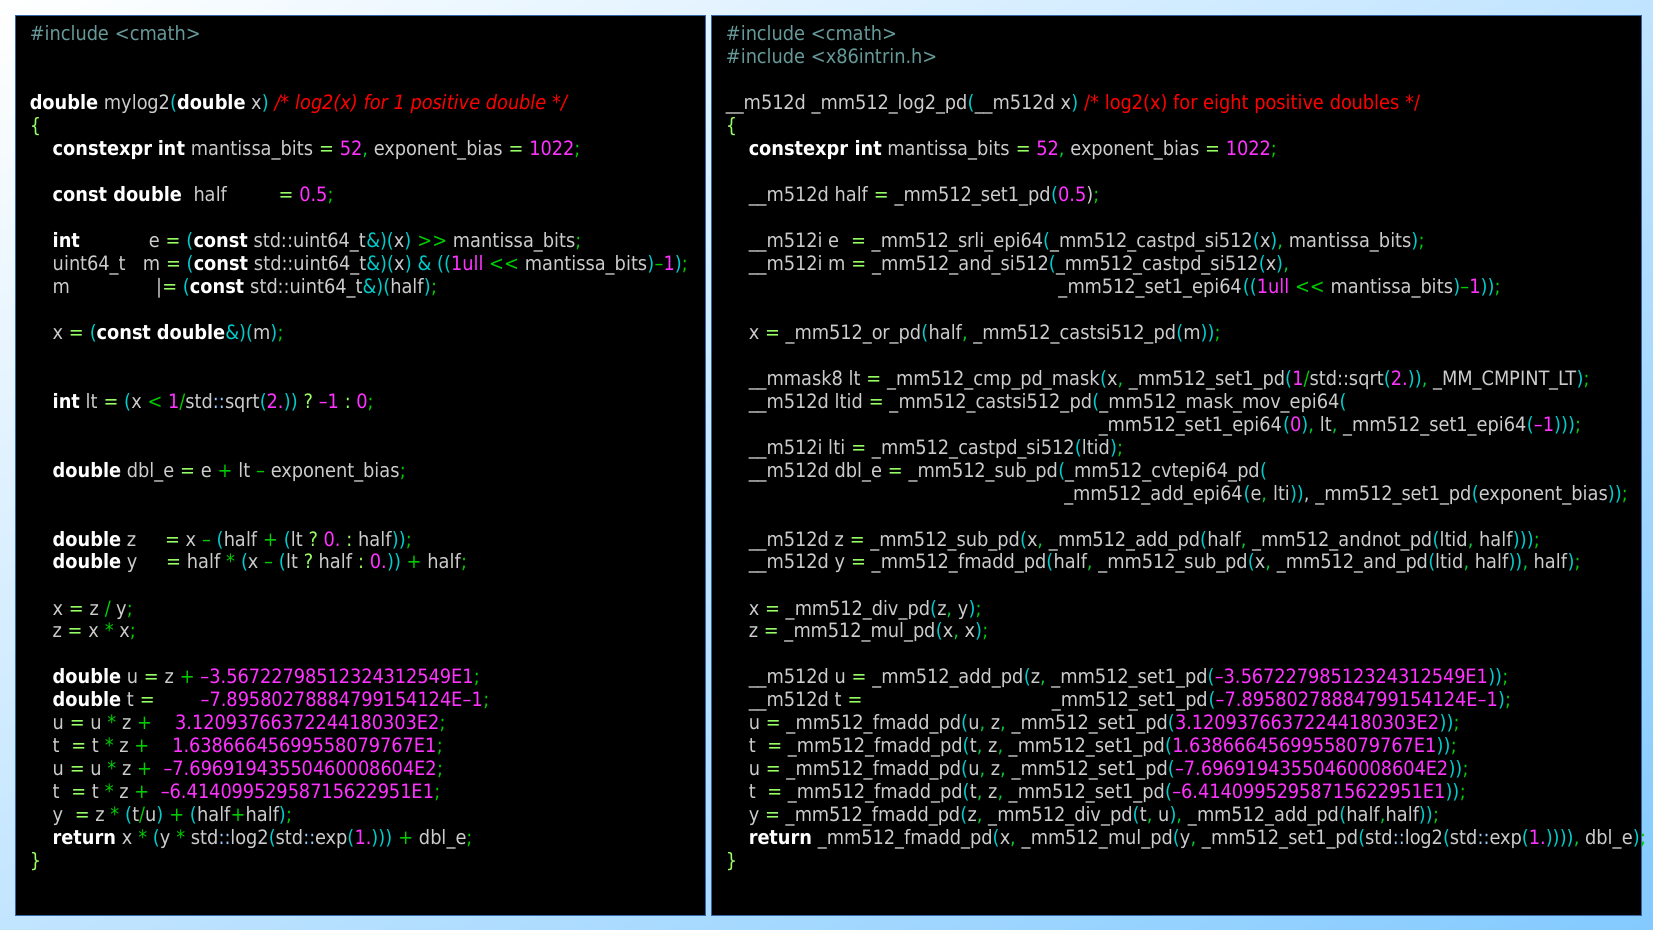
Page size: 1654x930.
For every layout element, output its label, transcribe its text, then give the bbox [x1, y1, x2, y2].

text_box #include <cmath> #include <x86intrin.h> __m512d _mm512_log2_pd(__m512d x) /* log2(x) for eight positive doubles */ { constexpr int mantissa_bits = 52, exponent_bias = 1022; __m512d half = _mm512_set1_pd(0.5); __m512i e = _mm512_srli_epi64(_mm512_castpd_si512(x), mantissa_bits); __m512i m = _mm512_and_si512(_mm512_castpd_si512(x), _mm512_set1_epi64((1ull << mantissa_bits)–1)); x = _mm512_or_pd(half, _mm512_castsi512_pd(m)); __mmask8 lt = _mm512_cmp_pd_mask(x, _mm512_set1_pd(1/std::sqrt(2.)), _MM_CMPINT_LT); __m512d ltid = _mm512_castsi512_pd(_mm512_mask_mov_epi64( _mm512_set1_epi64(0), lt, _mm512_set1_epi64(–1))); __m512i lti = _mm512_castpd_si512(ltid); __m512d dbl_e = _mm512_sub_pd(_mm512_cvtepi64_pd( _mm512_add_epi64(e, lti)), _mm512_set1_pd(exponent_bias)); __m512d z = _mm512_sub_pd(x, _mm512_add_pd(half, _mm512_andnot_pd(ltid, half))); __m512d y = _mm512_fmadd_pd(half, _mm512_sub_pd(x, _mm512_and_pd(ltid, half)), half); x = _mm512_div_pd(z, y); z = _mm512_mul_pd(x, x); __m512d u = _mm512_add_pd(z, _mm512_set1_pd(–3.56722798512324312549E1)); __m512d t = _mm512_set1_pd(–7.89580278884799154124E–1); u = _mm512_fmadd_pd(u, z, _mm512_set1_pd(3.12093766372244180303E2)); t = _mm512_fmadd_pd(t, z, _mm512_set1_pd(1.63866645699558079767E1)); u = _mm512_fmadd_pd(u, z, _mm512_set1_pd(–7.69691943550460008604E2)); t = _mm512_fmadd_pd(t, z, _mm512_set1_pd(–6.41409952958715622951E1)); y = _mm512_fmadd_pd(z, _mm512_div_pd(t, u), _mm512_add_pd(half,half)); return _mm512_fmadd_pd(x, _mm512_mul_pd(y, _mm512_set1_pd(std::log2(std::exp(1.)))), dbl_e); } [711, 15, 1642, 916]
text_box #include <cmath> double mylog2(double x) /* log2(x) for 1 positive double */ { constexpr int mantissa_bits = 52, exponent_bias = 1022; const double half = 0.5; int e = (const std::uint64_t&)(x) >> mantissa_bits; uint64_t m = (const std::uint64_t&)(x) & ((1ull << mantissa_bits)–1); m |= (const std::uint64_t&)(half); x = (const double&)(m); int lt = (x < 1/std::sqrt(2.)) ? –1 : 0; double dbl_e = e + lt – exponent_bias; double z = x – (half + (lt ? 0. : half)); double y = half * (x – (lt ? half : 0.)) + half; x = z / y; z = x * x; double u = z + –3.56722798512324312549E1; double t = –7.89580278884799154124E–1; u = u * z + 3.12093766372244180303E2; t = t * z + 1.63866645699558079767E1; u = u * z + –7.69691943550460008604E2; t = t * z + –6.41409952958715622951E1; y = z * (t/u) + (half+half); return x * (y * std::log2(std::exp(1.))) + dbl_e; } [15, 15, 706, 916]
